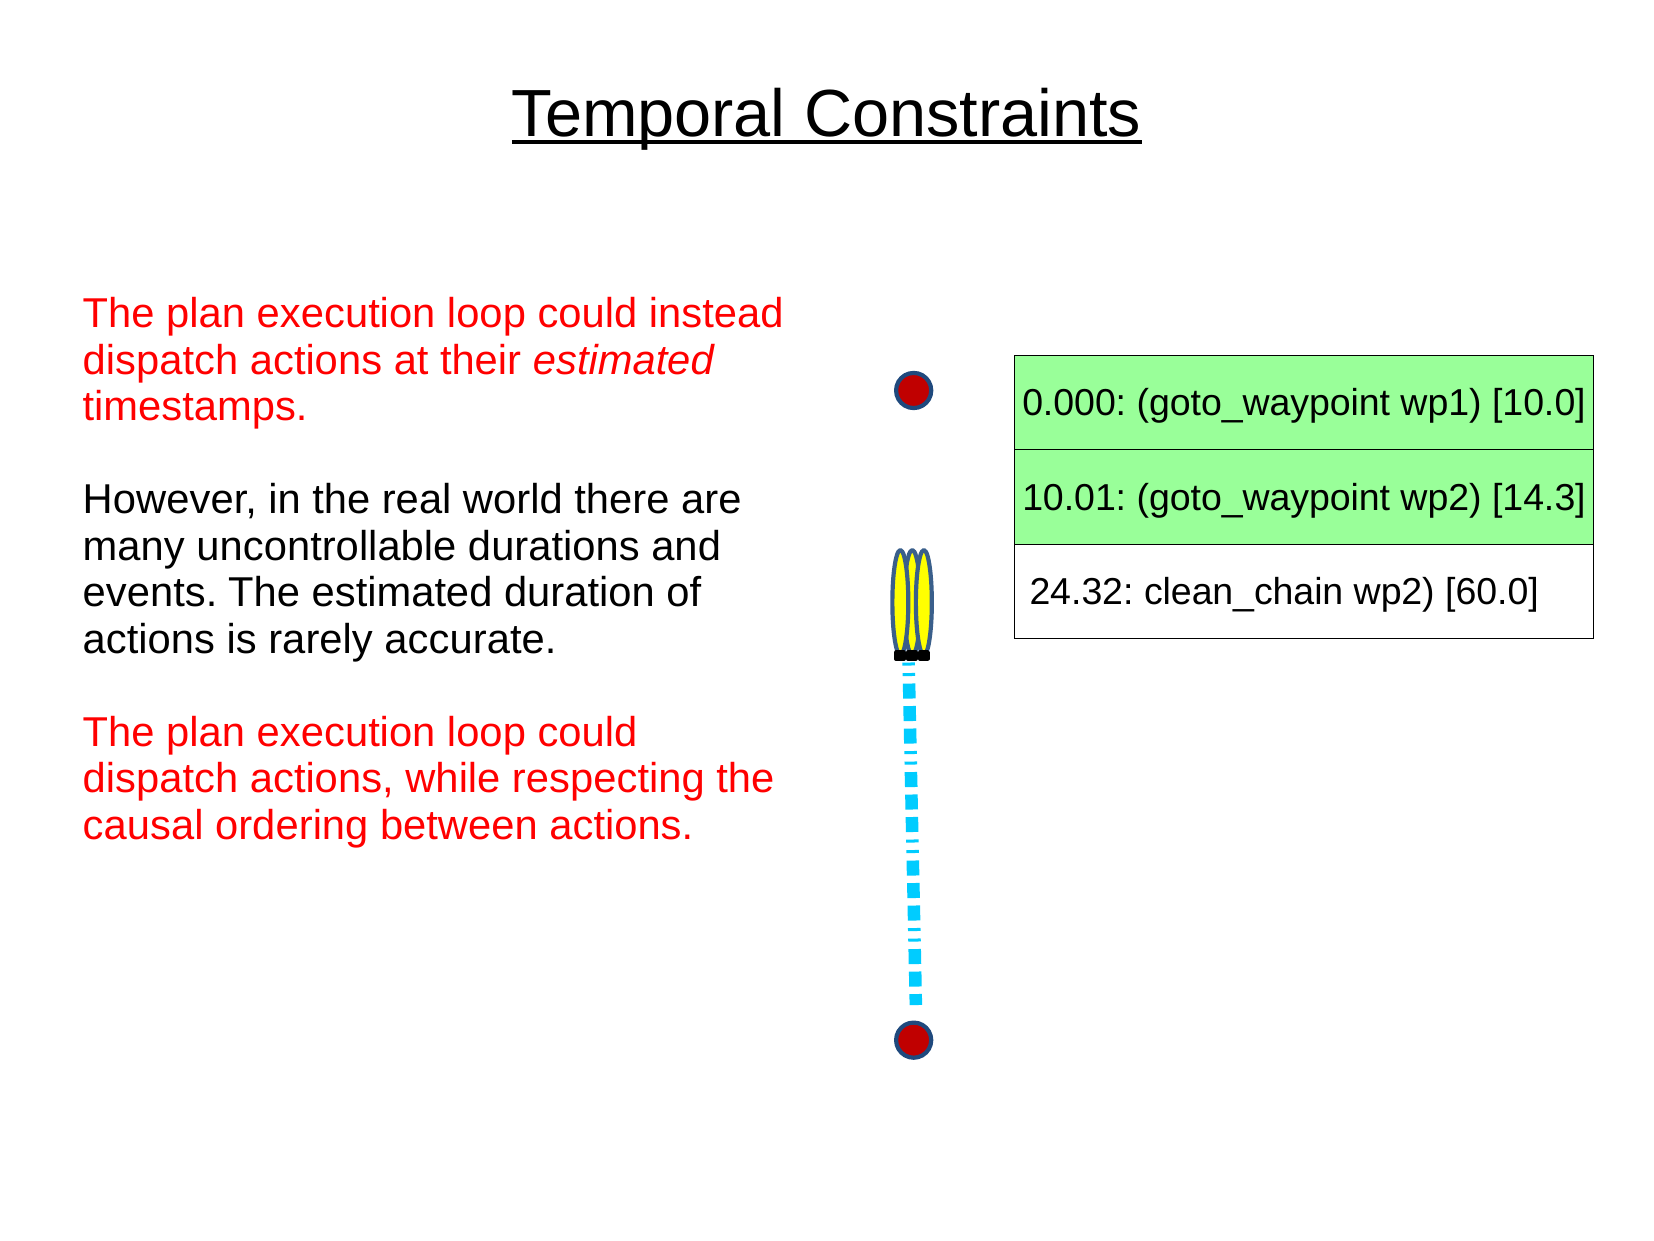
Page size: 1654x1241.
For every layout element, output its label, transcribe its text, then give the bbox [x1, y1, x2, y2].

text_box [896, 1022, 932, 1058]
text_box 0.000: (goto_waypoint wp1) [10.0] [1014, 355, 1594, 449]
text_box [892, 550, 932, 659]
subtitle The plan execution loop could instead dispatch actions at their estimated timestamps. However, in the real world there are many uncontrollable durations and events. The estimated duration of actions is rarely accurate. The plan execution loop could dispatch actions, while respecting the causal ordering between actions. [82, 290, 804, 1010]
text_box 24.32: clean_chain wp2) [60.0] [1014, 544, 1594, 639]
text_box 10.01: (goto_waypoint wp2) [14.3] [1014, 449, 1594, 544]
text_box [896, 372, 932, 409]
title Temporal Constraints [82, 49, 1571, 178]
